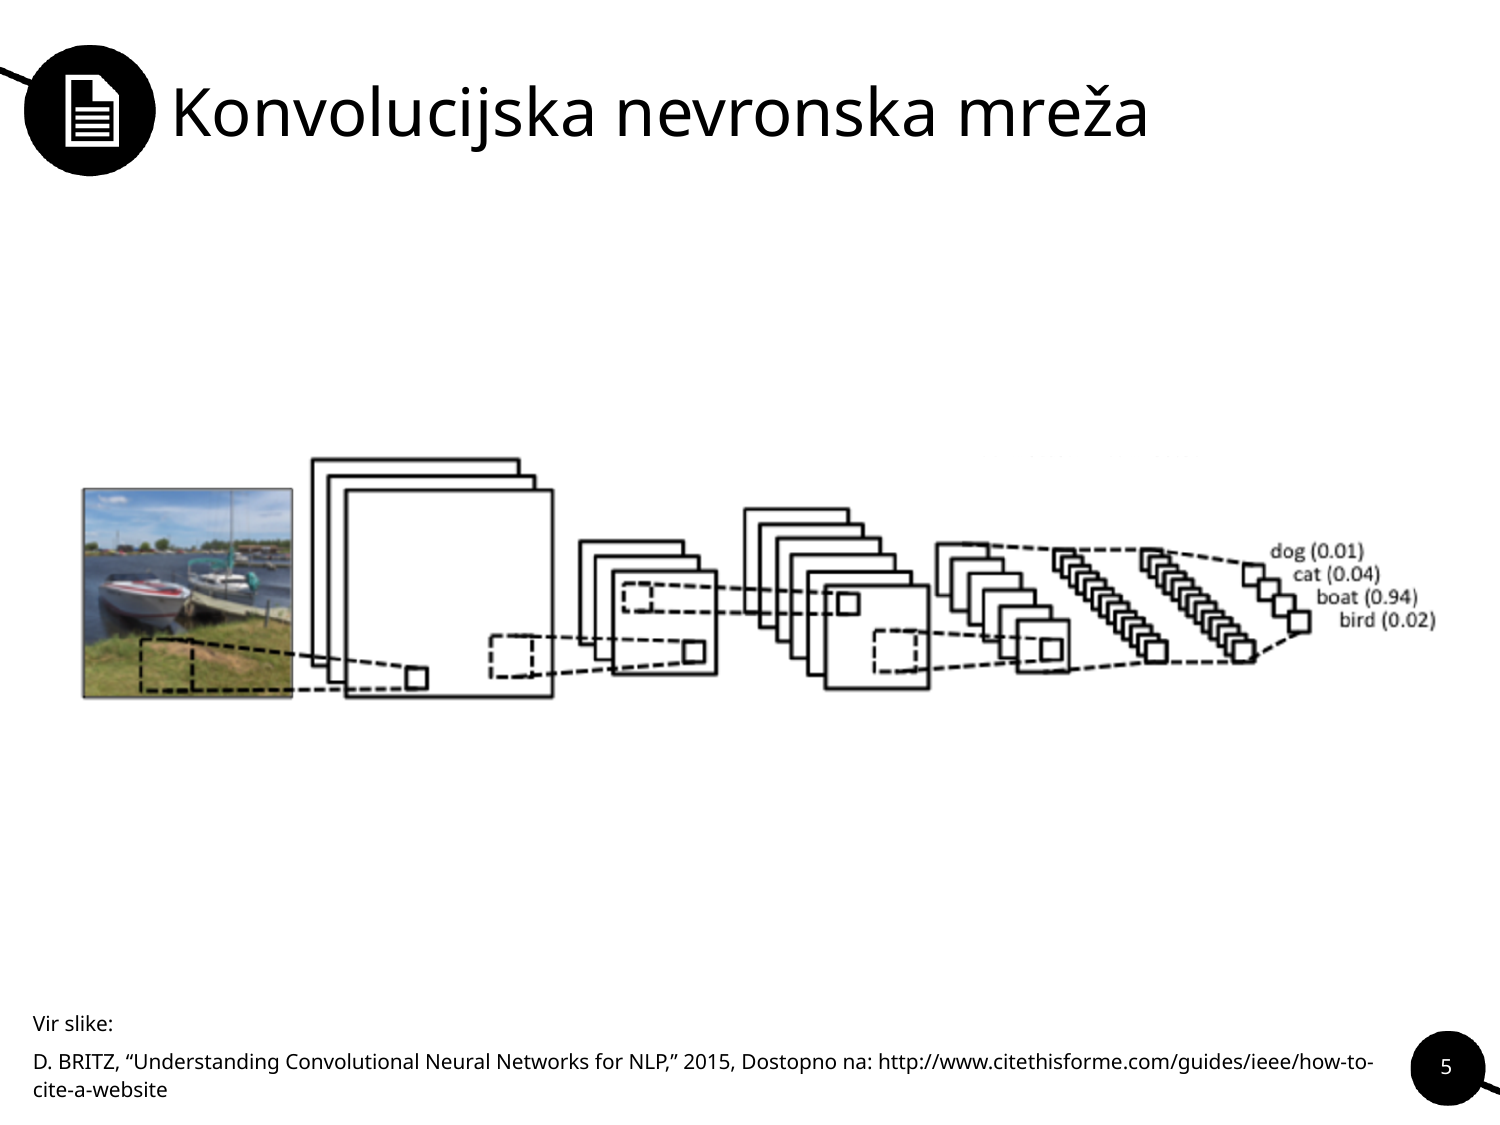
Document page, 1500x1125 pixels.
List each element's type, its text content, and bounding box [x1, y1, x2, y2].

title Konvolucijska nevronska mreža [170, 45, 1425, 177]
text_box Vir slike: D. BRITZ, “Understanding Convolutional Neural Networks for NLP,” 2015, Dostopno na: http://www.citethisforme.com/guides/ieee/how-to-cite-a-website [18, 1002, 1407, 1115]
picture [0, 0, 1500, 1125]
